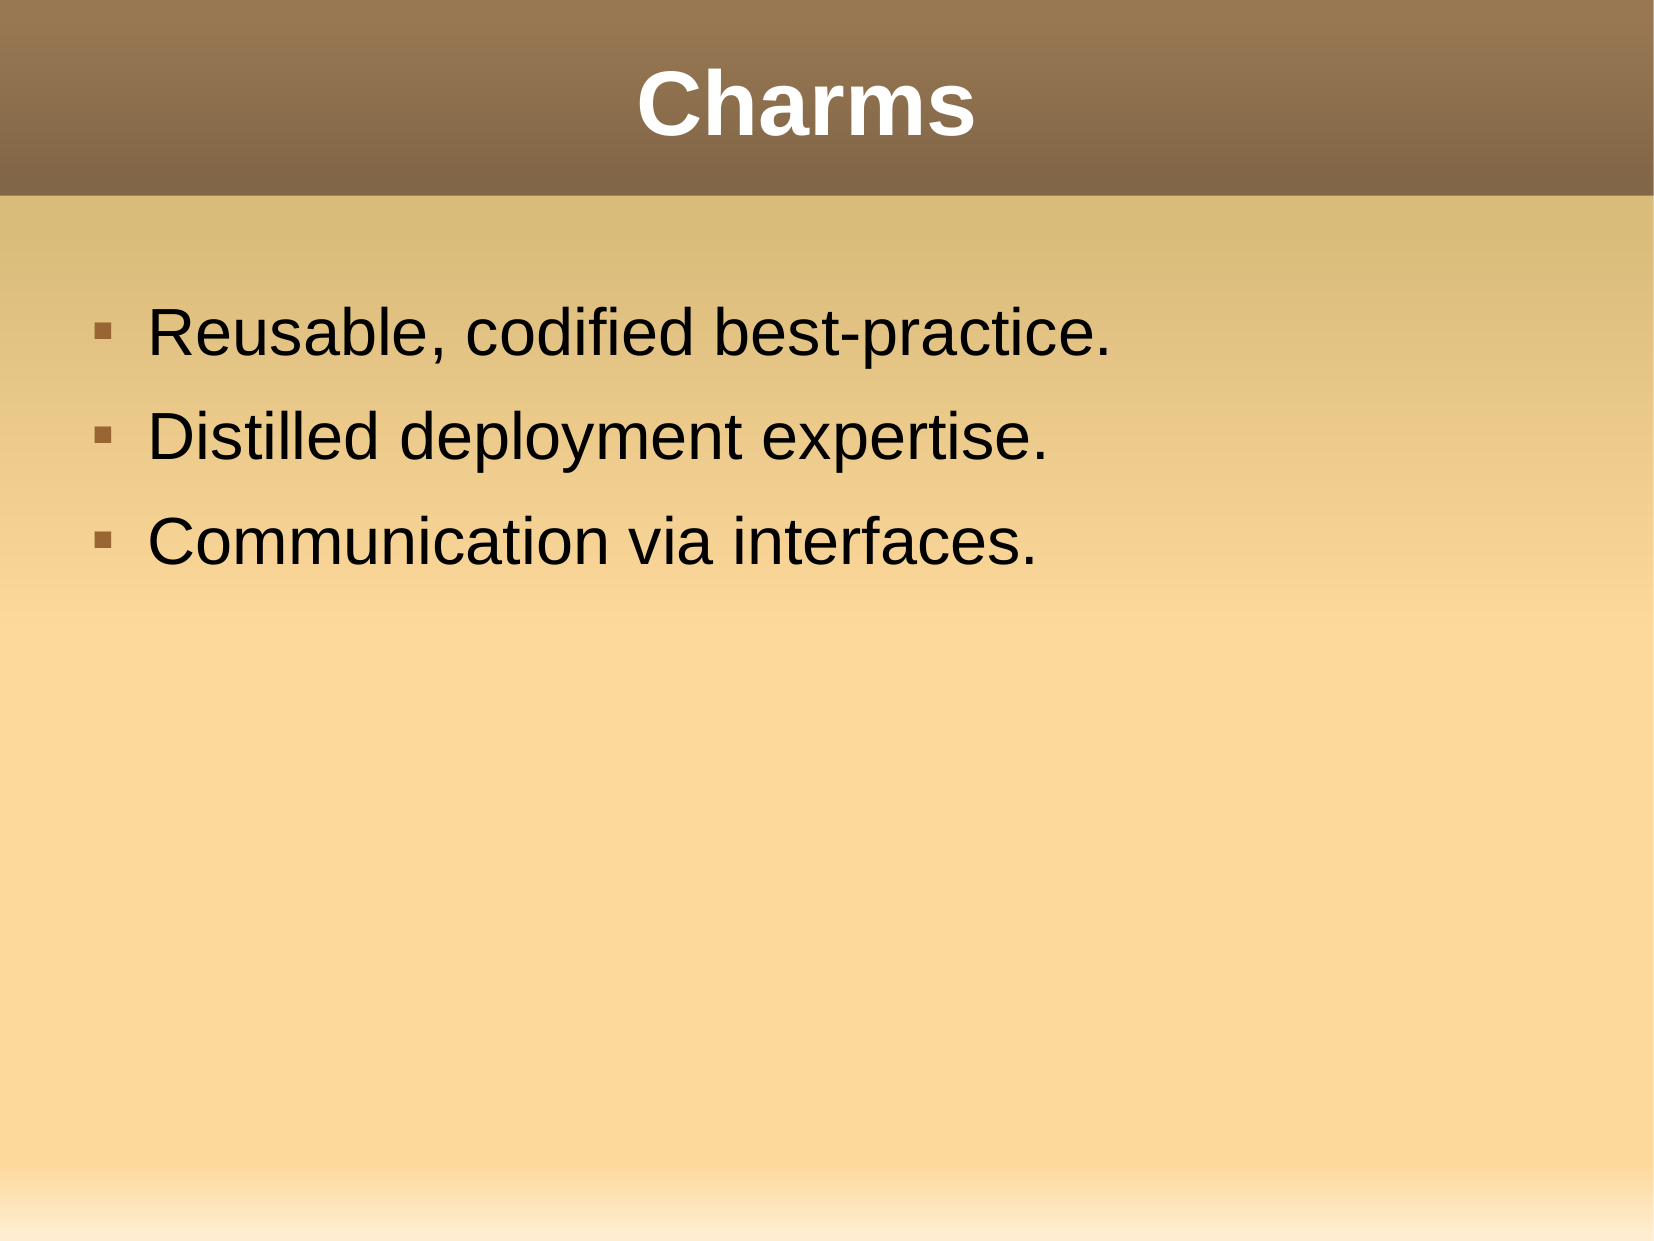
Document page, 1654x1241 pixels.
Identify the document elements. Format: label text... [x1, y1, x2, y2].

title Charms [76, 7, 1565, 200]
picture [0, 0, 1654, 1241]
list Reusable, codified best-practice. Distilled deployment expertise. Communication via interfaces. [76, 295, 1565, 683]
